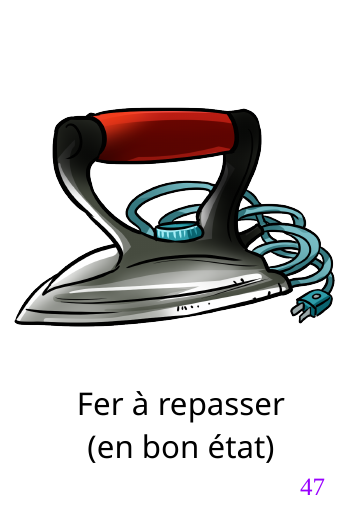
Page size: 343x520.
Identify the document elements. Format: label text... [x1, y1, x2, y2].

picture [0, 56, 342, 399]
text_box Fer à repasser (en bon état) [51, 399, 311, 463]
